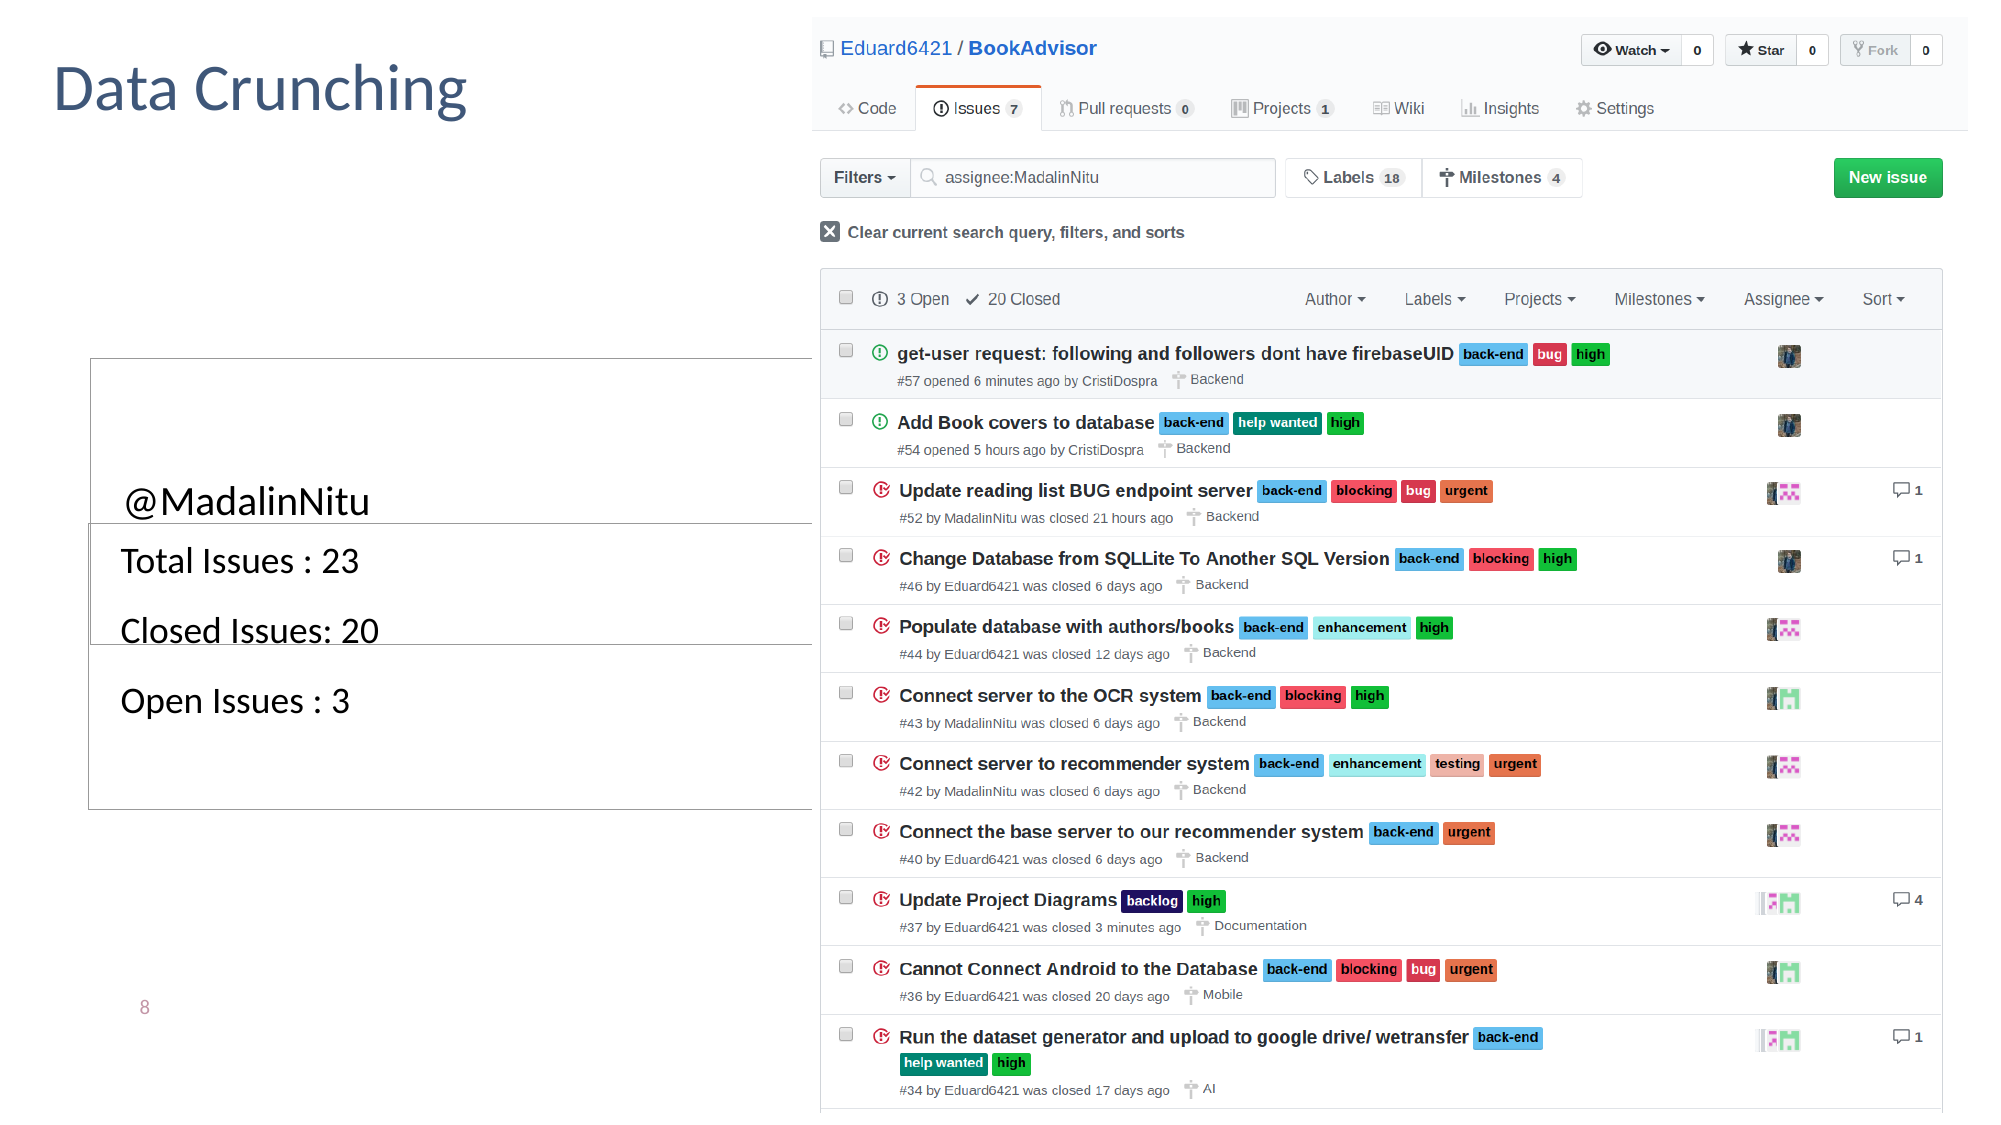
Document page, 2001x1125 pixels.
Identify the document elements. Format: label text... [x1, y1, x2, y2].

title Data Crunching [30, 41, 720, 135]
slide_number <number> [105, 993, 170, 1033]
list Total Issues : 23 Closed Issues: 20 Open Issues : 3 [88, 523, 812, 810]
list @MadalinNitu [90, 358, 812, 645]
picture [812, 17, 1968, 1113]
